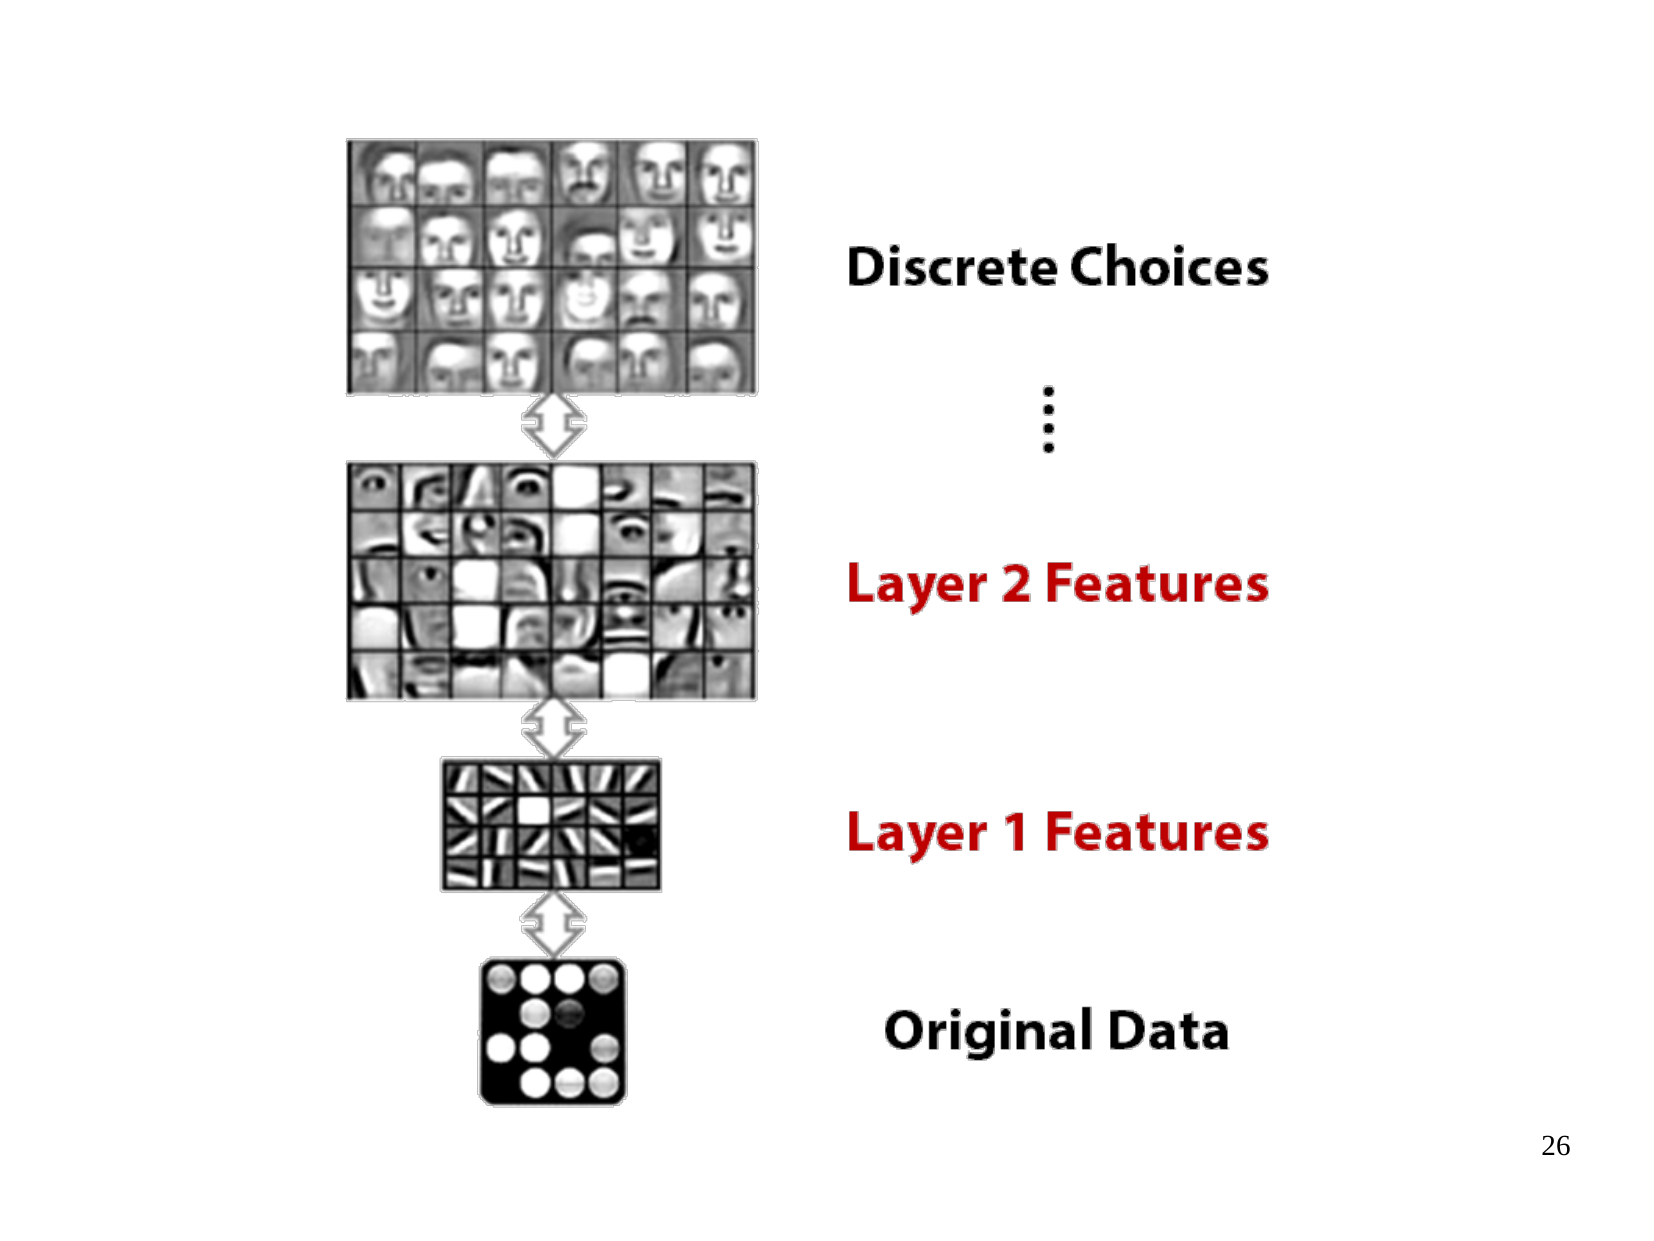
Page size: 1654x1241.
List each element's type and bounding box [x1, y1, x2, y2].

picture [345, 134, 1284, 1109]
